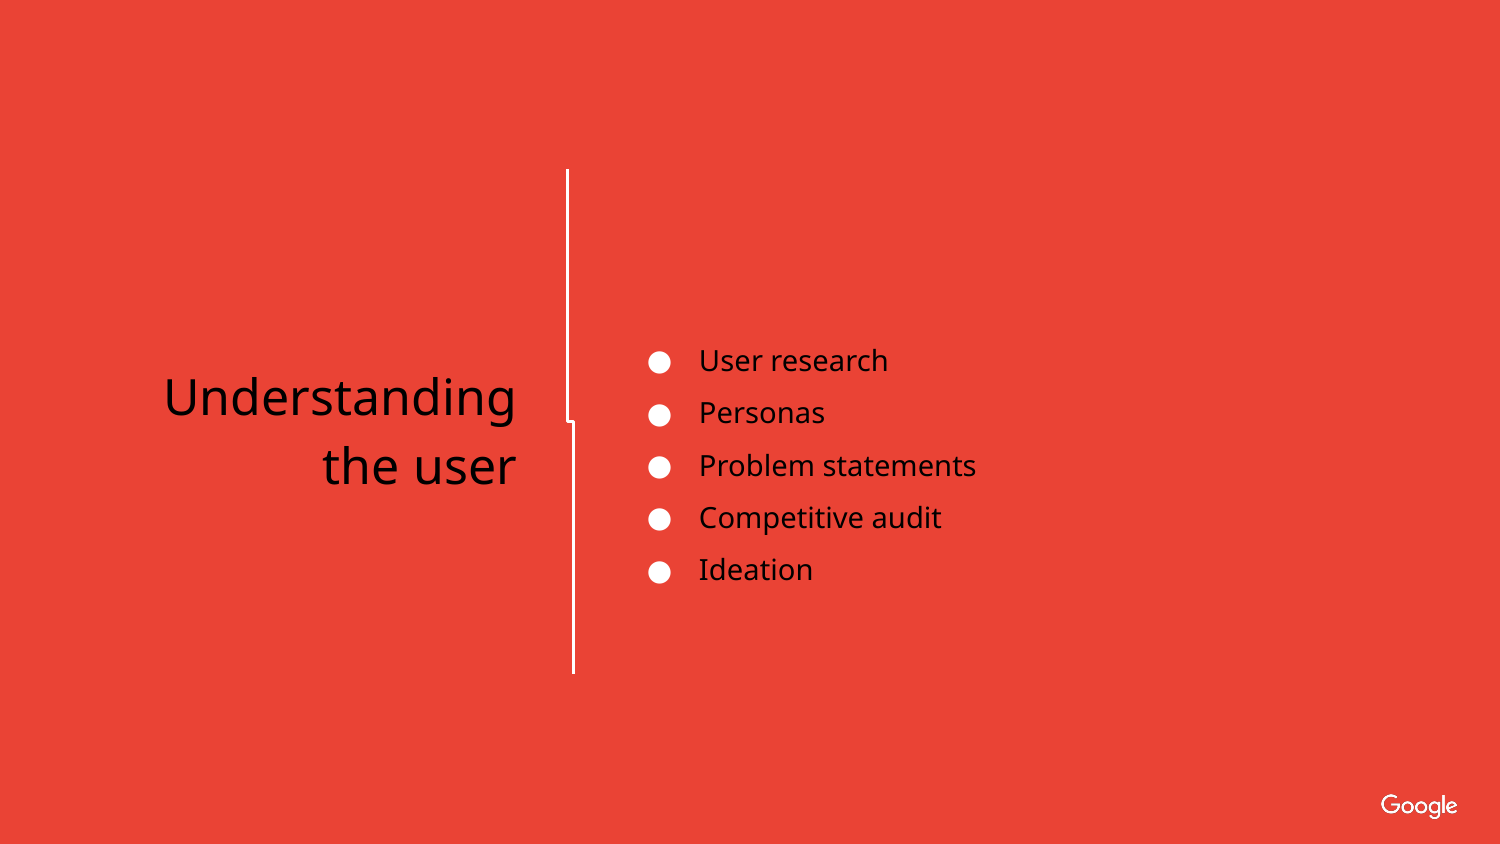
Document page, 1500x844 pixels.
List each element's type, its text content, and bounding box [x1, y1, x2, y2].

picture [1381, 794, 1458, 820]
text_box User research Personas Problem statements Competitive audit Ideation [608, 309, 1257, 602]
text_box Understanding the user [0, 341, 533, 510]
